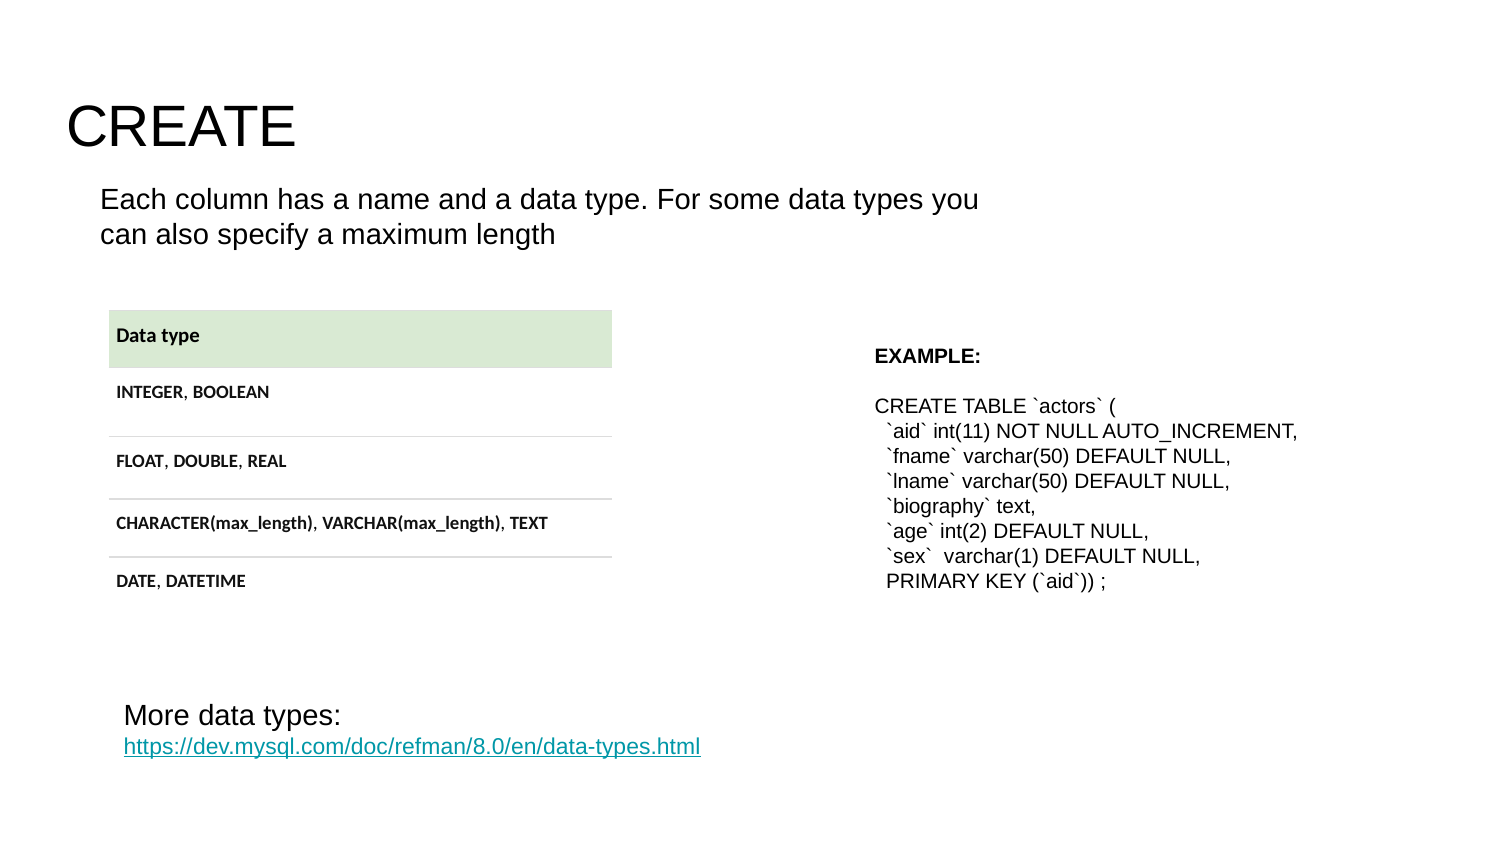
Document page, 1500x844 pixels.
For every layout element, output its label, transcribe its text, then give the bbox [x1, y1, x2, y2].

table_header Data type [109, 311, 612, 367]
text_box Each column has a name and a data type. For some data types you can also specify a maximum length [85, 165, 1025, 216]
table_cell FLOAT, DOUBLE, REAL [109, 437, 612, 498]
table_cell CHARACTER(max_length), VARCHAR(max_length), TEXT [109, 500, 612, 556]
title CREATE [51, 72, 1449, 167]
table_cell DATE, DATETIME [109, 558, 612, 663]
text_box More data types: https://dev.mysql.com/doc/refman/8.0/en/data-types.html [108, 681, 821, 800]
table_cell INTEGER, BOOLEAN [109, 368, 612, 436]
text_box EXAMPLE: CREATE TABLE `actors` ( `aid` int(11) NOT NULL AUTO_INCREMENT, `fname` varchar(50) DEFAULT NULL, `lname` varchar(50) DEFAULT NULL, `biography` text, `age` int(2) DEFAULT NULL, `sex` varchar(1) DEFAULT NULL, PRIMARY KEY (`aid`)) ; [859, 327, 1401, 820]
